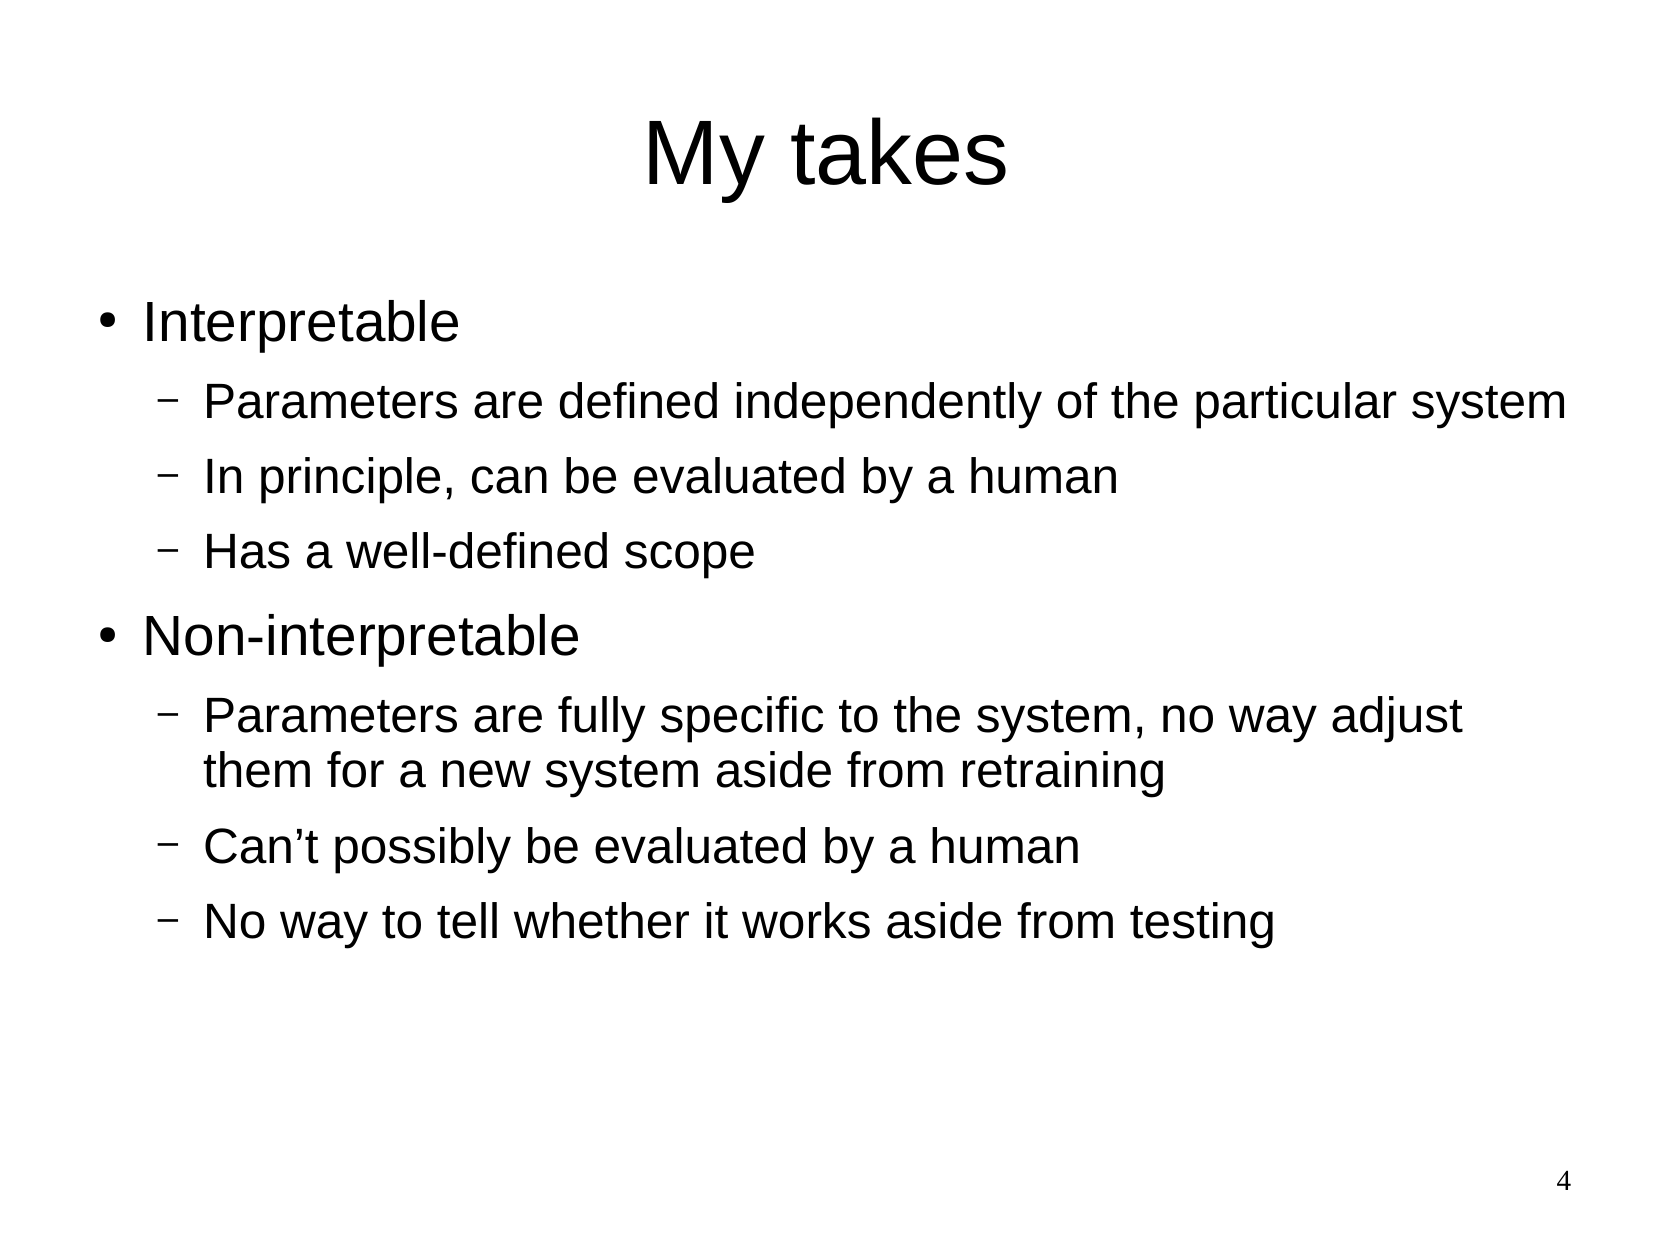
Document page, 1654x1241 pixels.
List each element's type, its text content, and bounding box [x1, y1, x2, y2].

title My takes [82, 49, 1571, 257]
list Interpretable Parameters are defined independently of the particular system In principle, can be evaluated by a human Has a well-defined scope Non-interpretable Parameters are fully specific to the system, no way adjust them for a new system aside from retraining Can’t possibly be evaluated by a human No way to tell whether it works aside from testing [82, 290, 1571, 1010]
